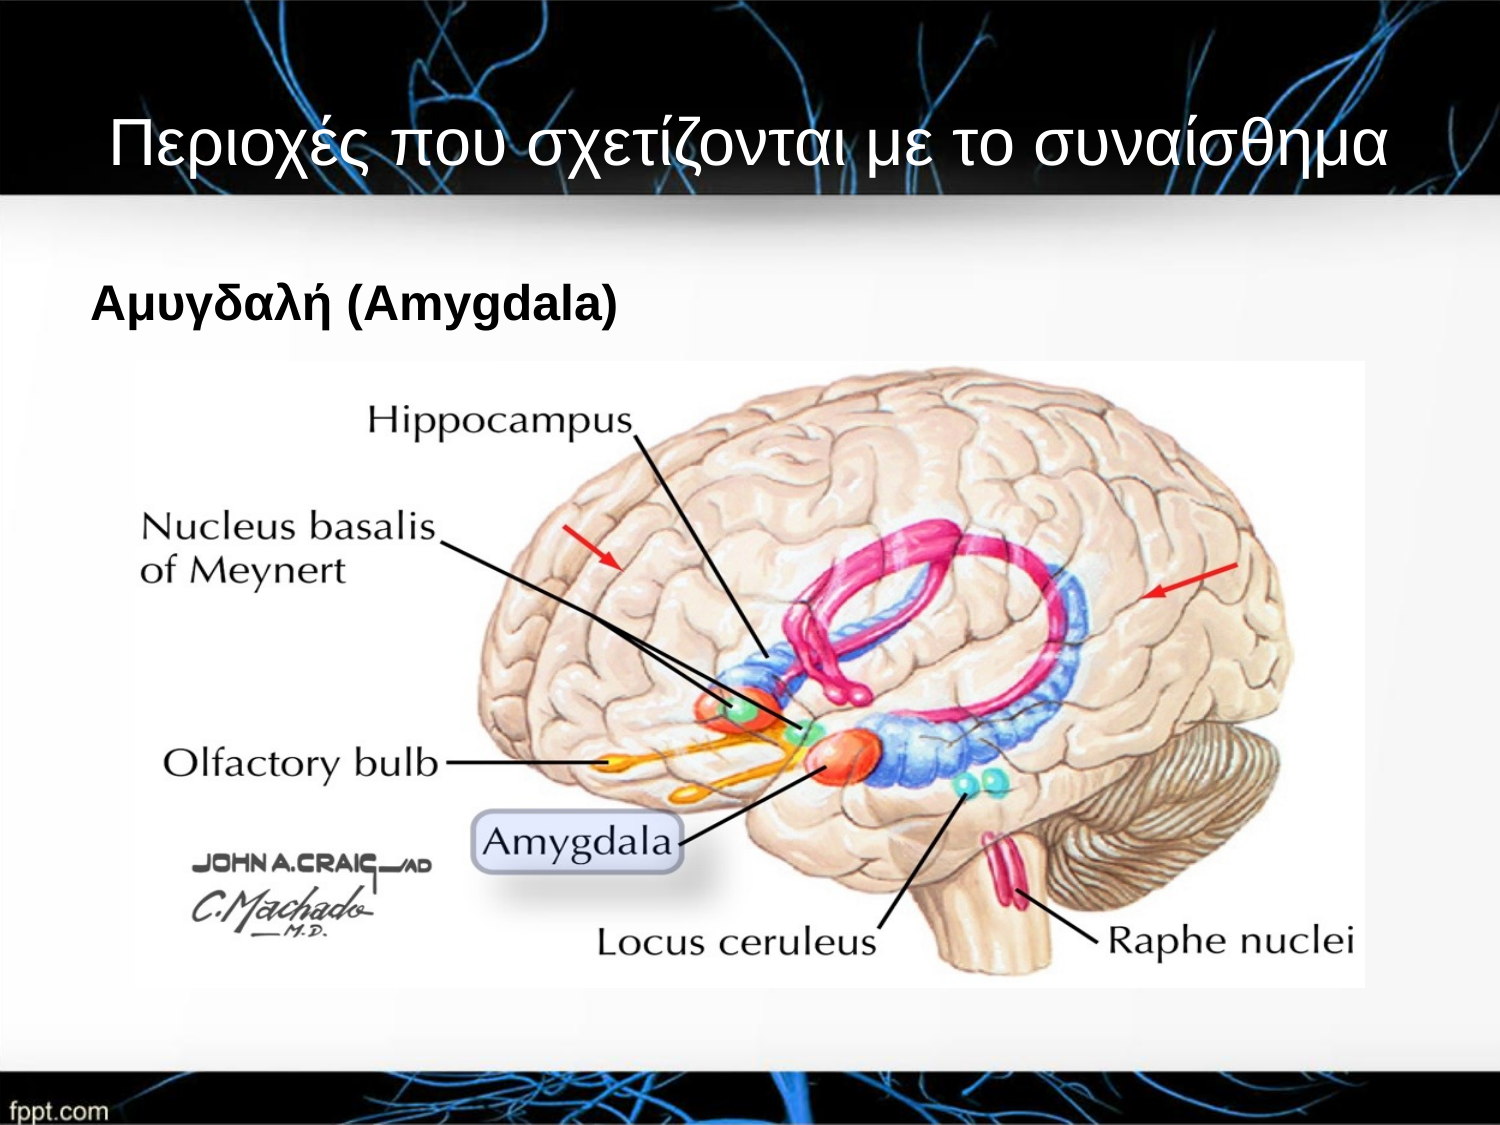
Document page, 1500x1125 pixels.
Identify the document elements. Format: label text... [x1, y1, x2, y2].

picture [0, 0, 1500, 1125]
list Αμυγδαλή (Amygdala) [75, 262, 1425, 1005]
title Περιοχές που σχετίζονται με το συναίσθημα [75, 45, 1425, 233]
